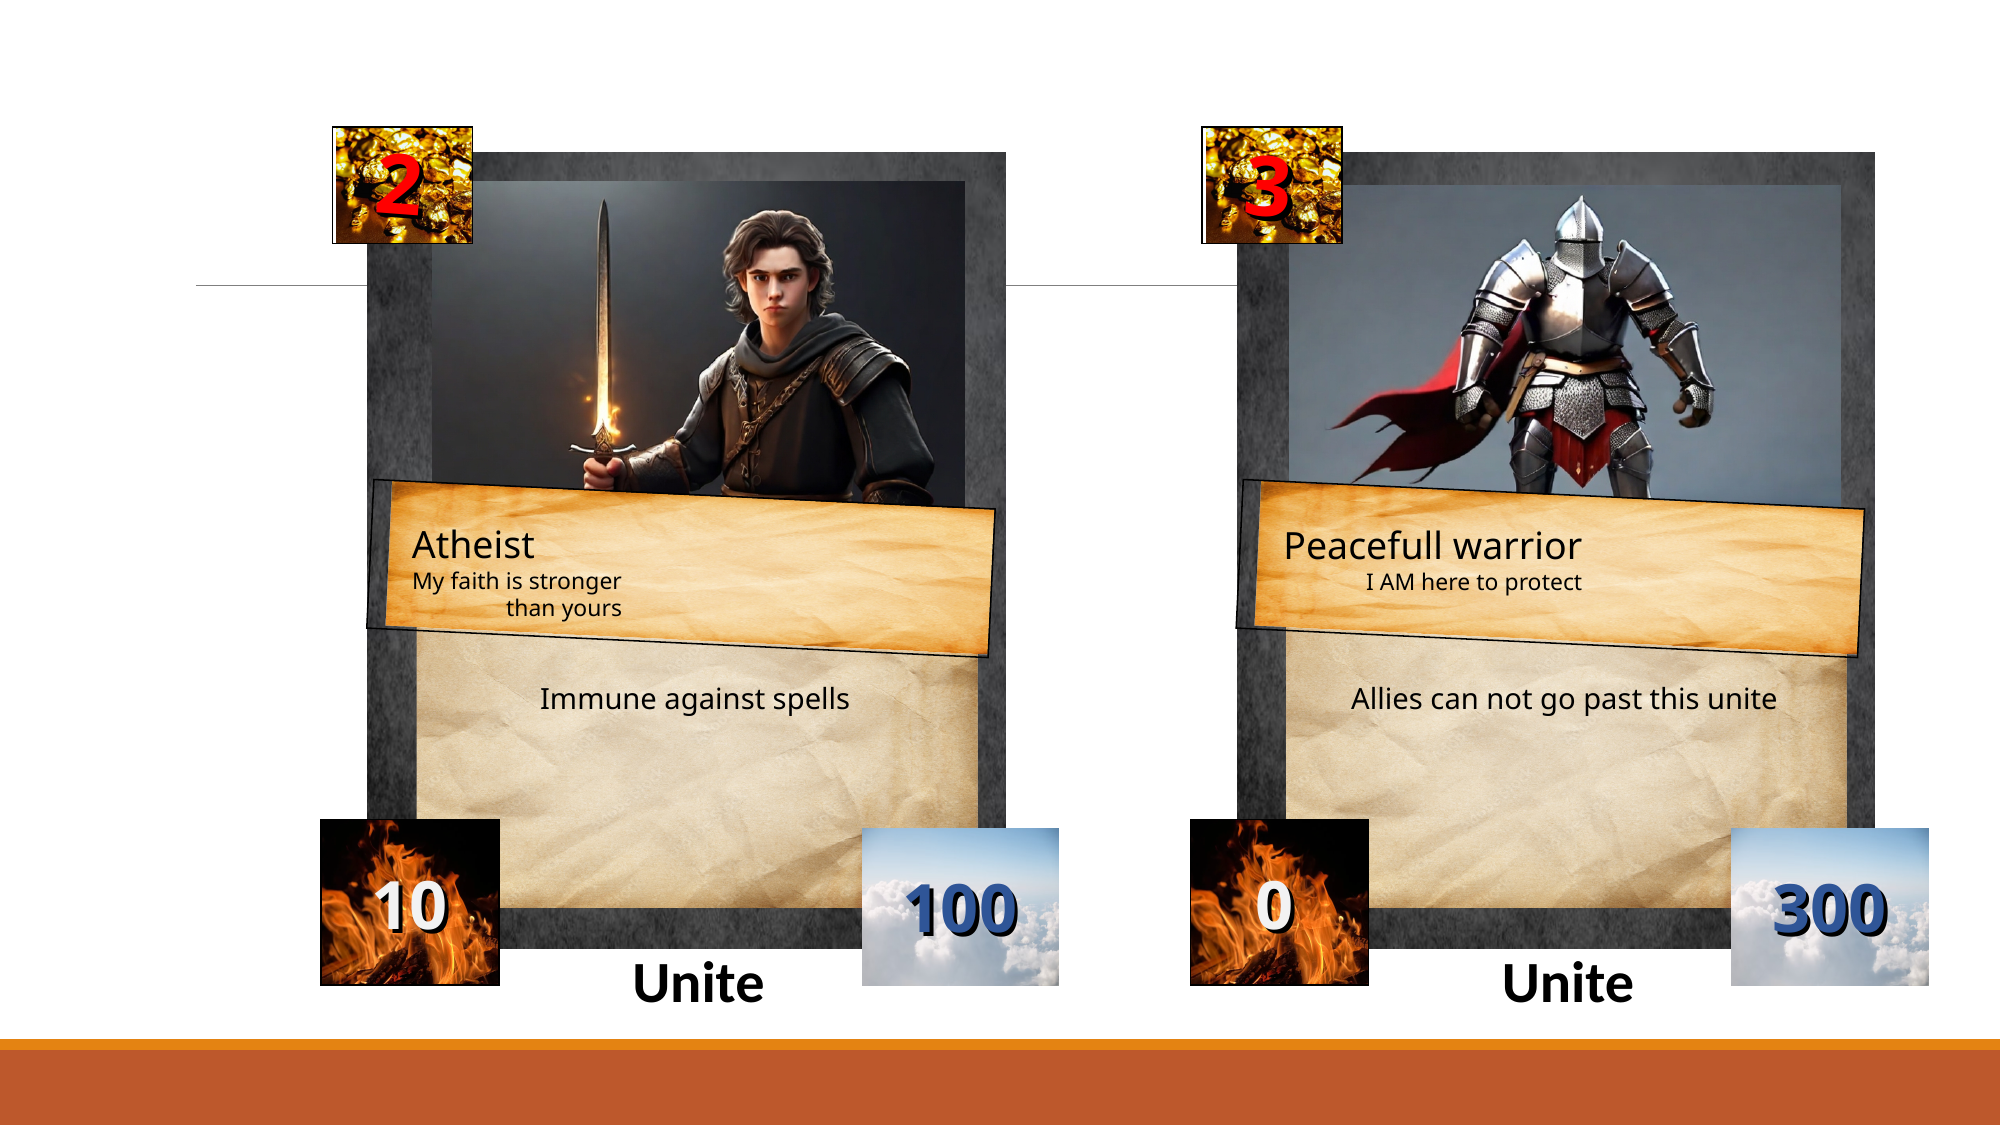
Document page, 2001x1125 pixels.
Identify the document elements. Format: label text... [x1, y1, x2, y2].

text_box 2 [356, 120, 446, 243]
picture [438, 127, 472, 243]
picture [1299, 127, 1342, 243]
picture [367, 152, 1059, 986]
picture [1202, 127, 1266, 243]
text_box Peacefull warrior I AM here to protect [1268, 514, 1844, 604]
picture [322, 820, 499, 985]
picture [333, 127, 432, 243]
text_box Unite [617, 936, 954, 1023]
text_box Atheist My faith is stronger than yours [396, 513, 972, 630]
text_box Immune against spells [407, 672, 983, 724]
text_box 3 [1225, 123, 1316, 246]
picture [1237, 152, 1929, 986]
text_box 0 [1210, 855, 1339, 952]
picture [1191, 820, 1368, 985]
text_box 100 [887, 858, 1043, 955]
text_box 300 [1757, 858, 1913, 955]
text_box 10 [356, 855, 485, 952]
picture [367, 480, 995, 657]
picture [1237, 480, 1864, 657]
text_box Unite [1486, 936, 1823, 1023]
text_box Allies can not go past this unite [1277, 672, 1853, 724]
